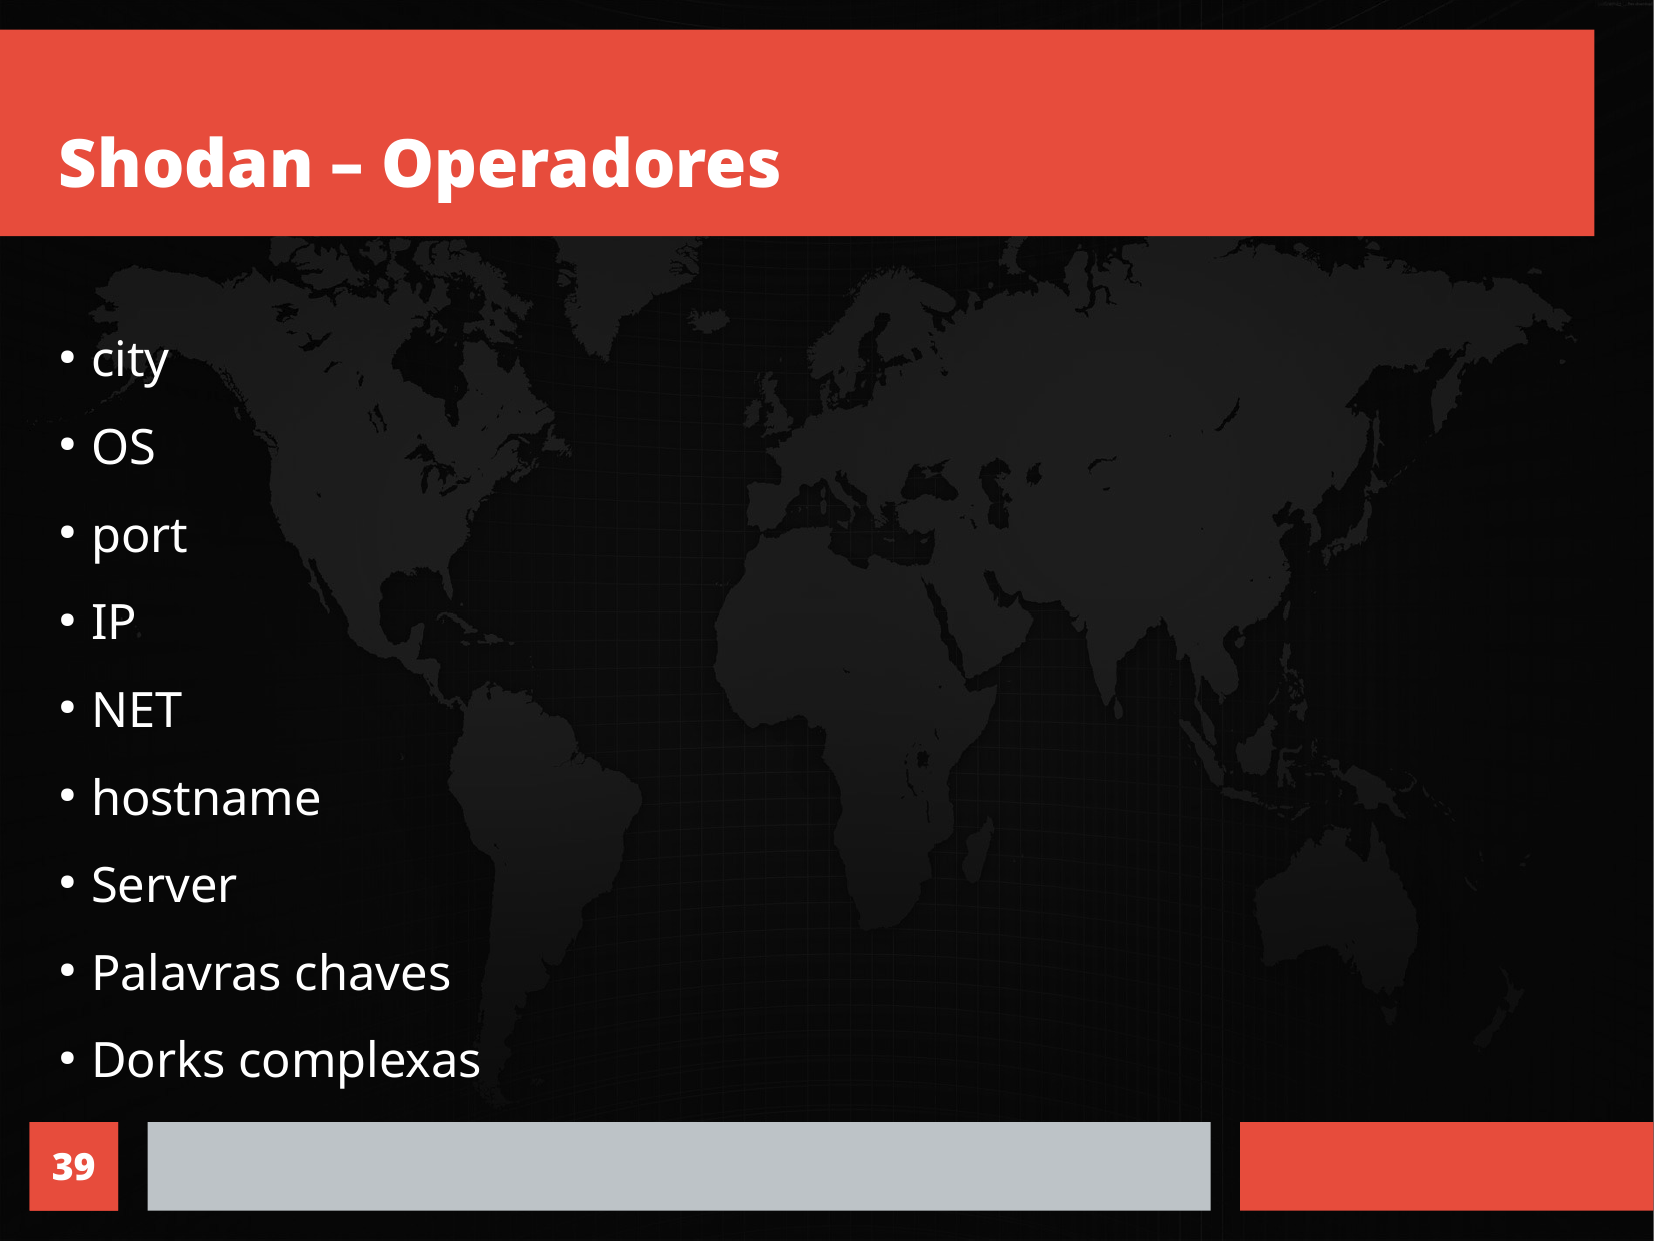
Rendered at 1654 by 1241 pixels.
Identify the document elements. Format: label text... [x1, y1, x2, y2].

list city OS port IP NET hostname Server Palavras chaves Dorks complexas [59, 324, 1565, 1093]
picture [0, 0, 1654, 1241]
title Shodan – Operadores [59, 59, 1595, 207]
